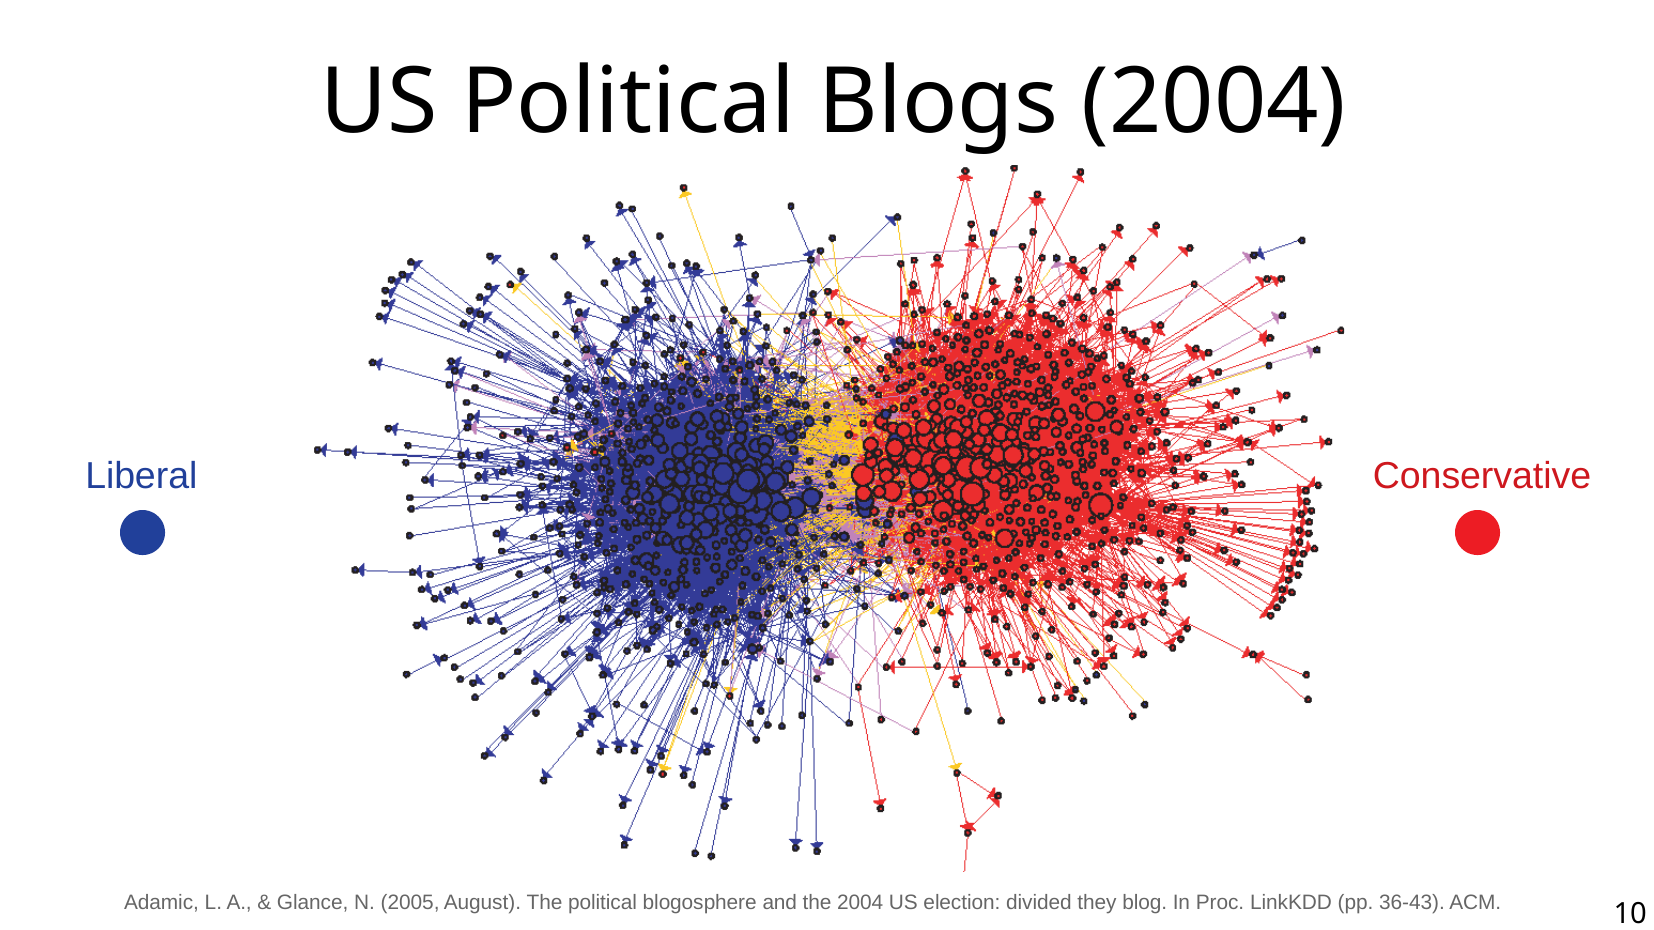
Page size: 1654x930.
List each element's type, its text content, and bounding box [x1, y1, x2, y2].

text_box Liberal [70, 447, 326, 504]
picture [296, 165, 1345, 872]
text_box [120, 510, 166, 556]
text_box Conservative [1358, 447, 1614, 504]
text_box [1455, 510, 1501, 556]
text_box Adamic, L. A., & Glance, N. (2005, August). The political blogosphere and the 2004 US election: divided they blog. In Proc. LinkKDD (pp. 36-43). ACM. [15, 883, 1611, 922]
title US Political Blogs (2004) [15, 0, 1653, 201]
